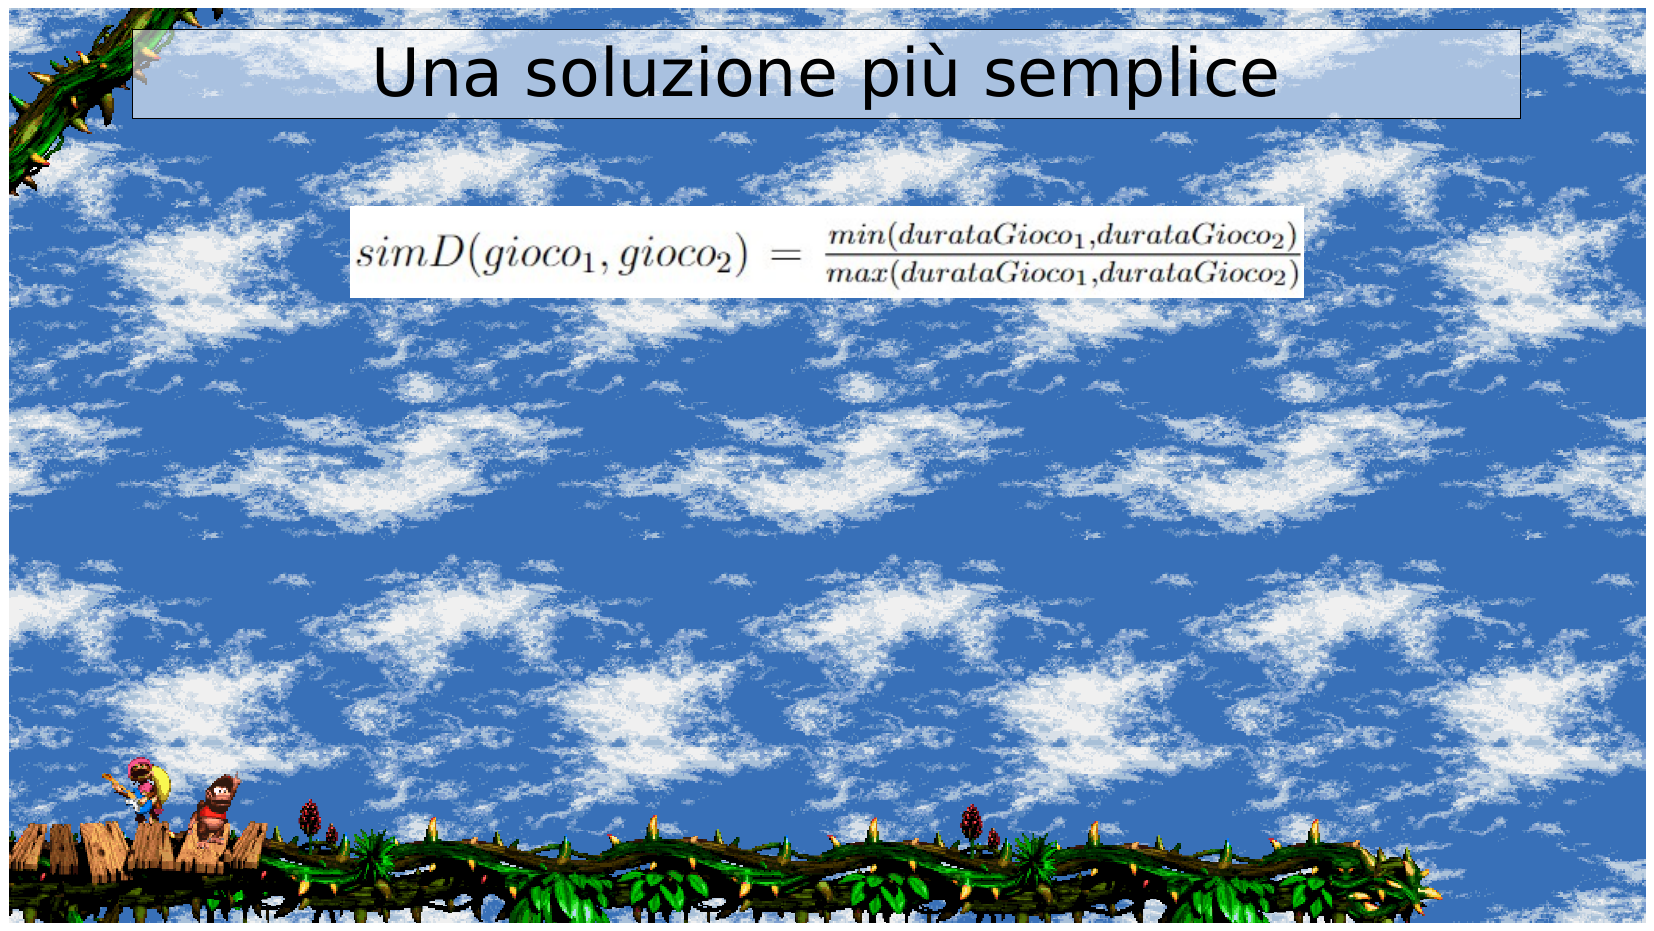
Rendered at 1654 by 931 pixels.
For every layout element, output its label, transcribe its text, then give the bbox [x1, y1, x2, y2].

subtitle Una soluzione più semplice [132, 29, 1521, 119]
picture [0, 0, 1654, 931]
